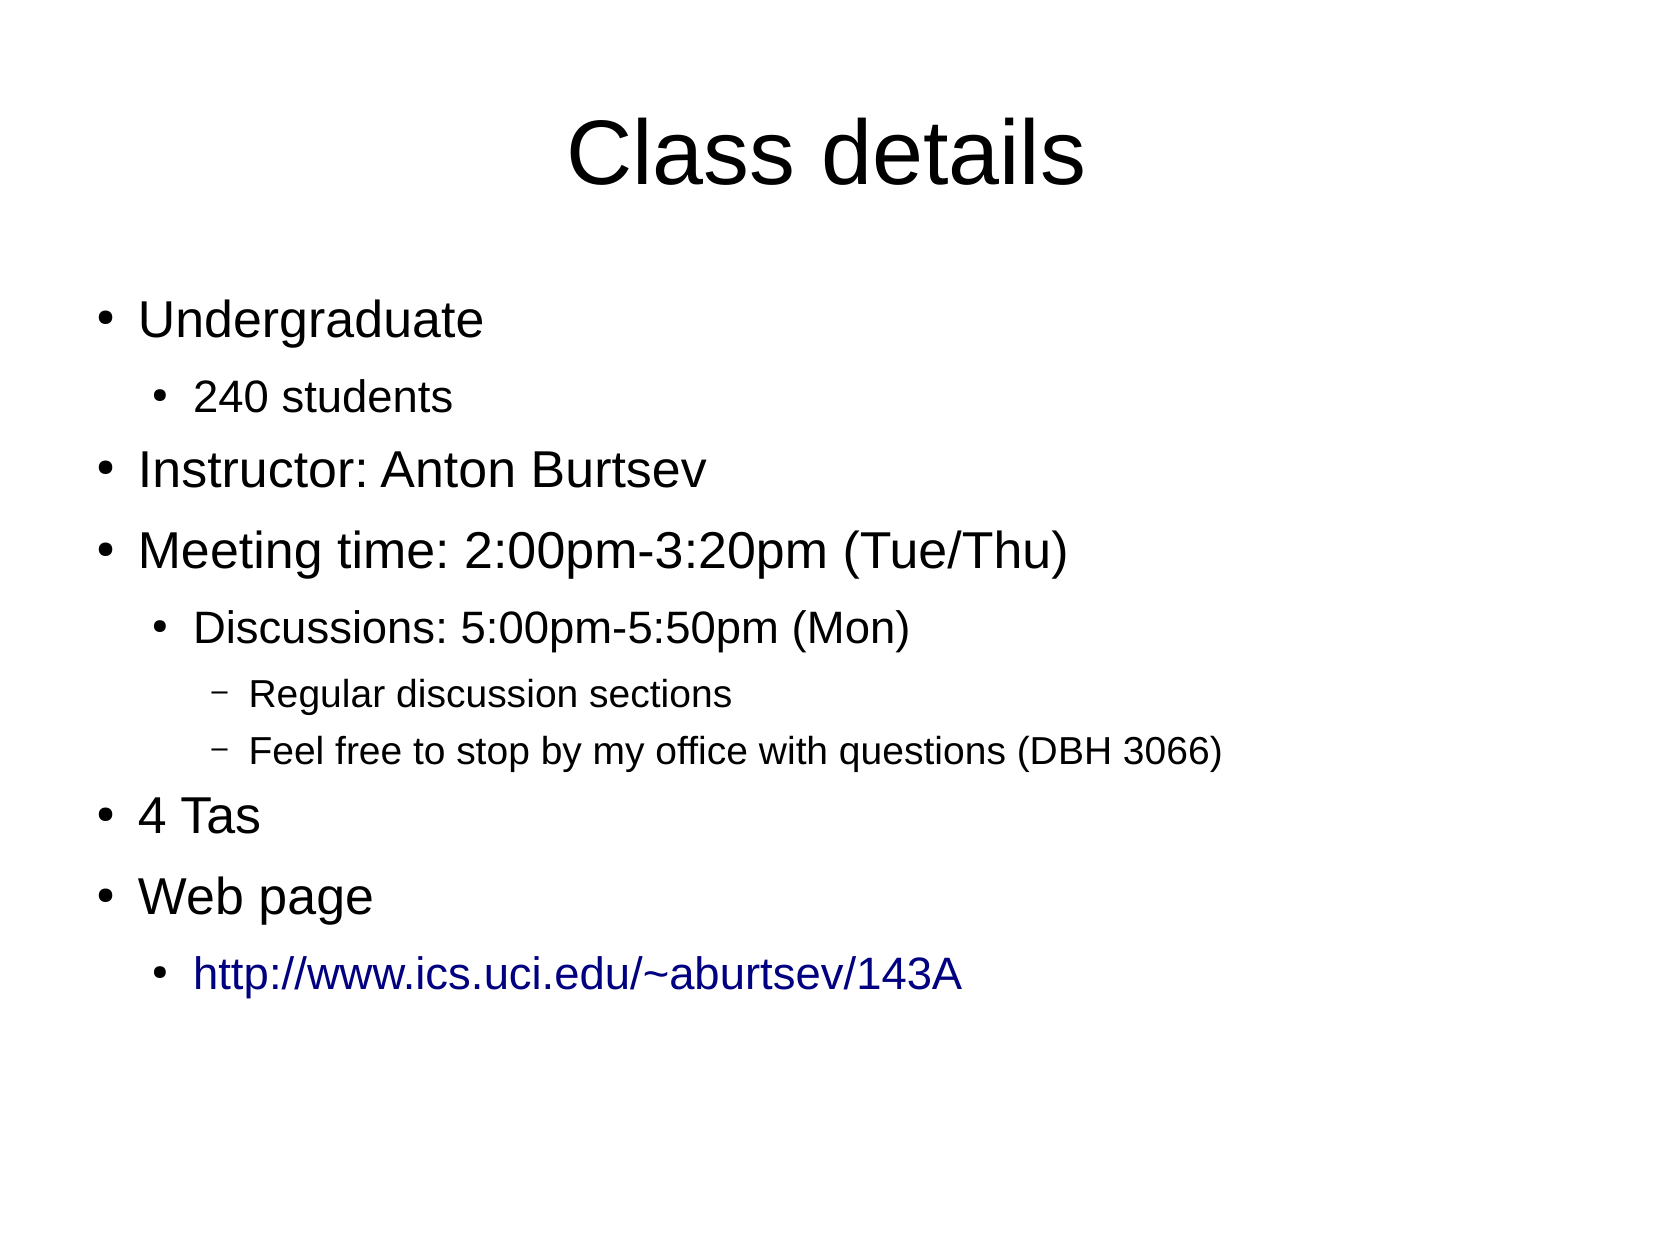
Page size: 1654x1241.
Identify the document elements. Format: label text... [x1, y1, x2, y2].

list Undergraduate 240 students Instructor: Anton Burtsev Meeting time: 2:00pm-3:20pm (Tue/Thu) Discussions: 5:00pm-5:50pm (Mon) Regular discussion sections Feel free to stop by my office with questions (DBH 3066) 4 Tas Web page http://www.ics.uci.edu/~aburtsev/143A [82, 290, 1571, 1010]
title Class details [82, 49, 1571, 257]
